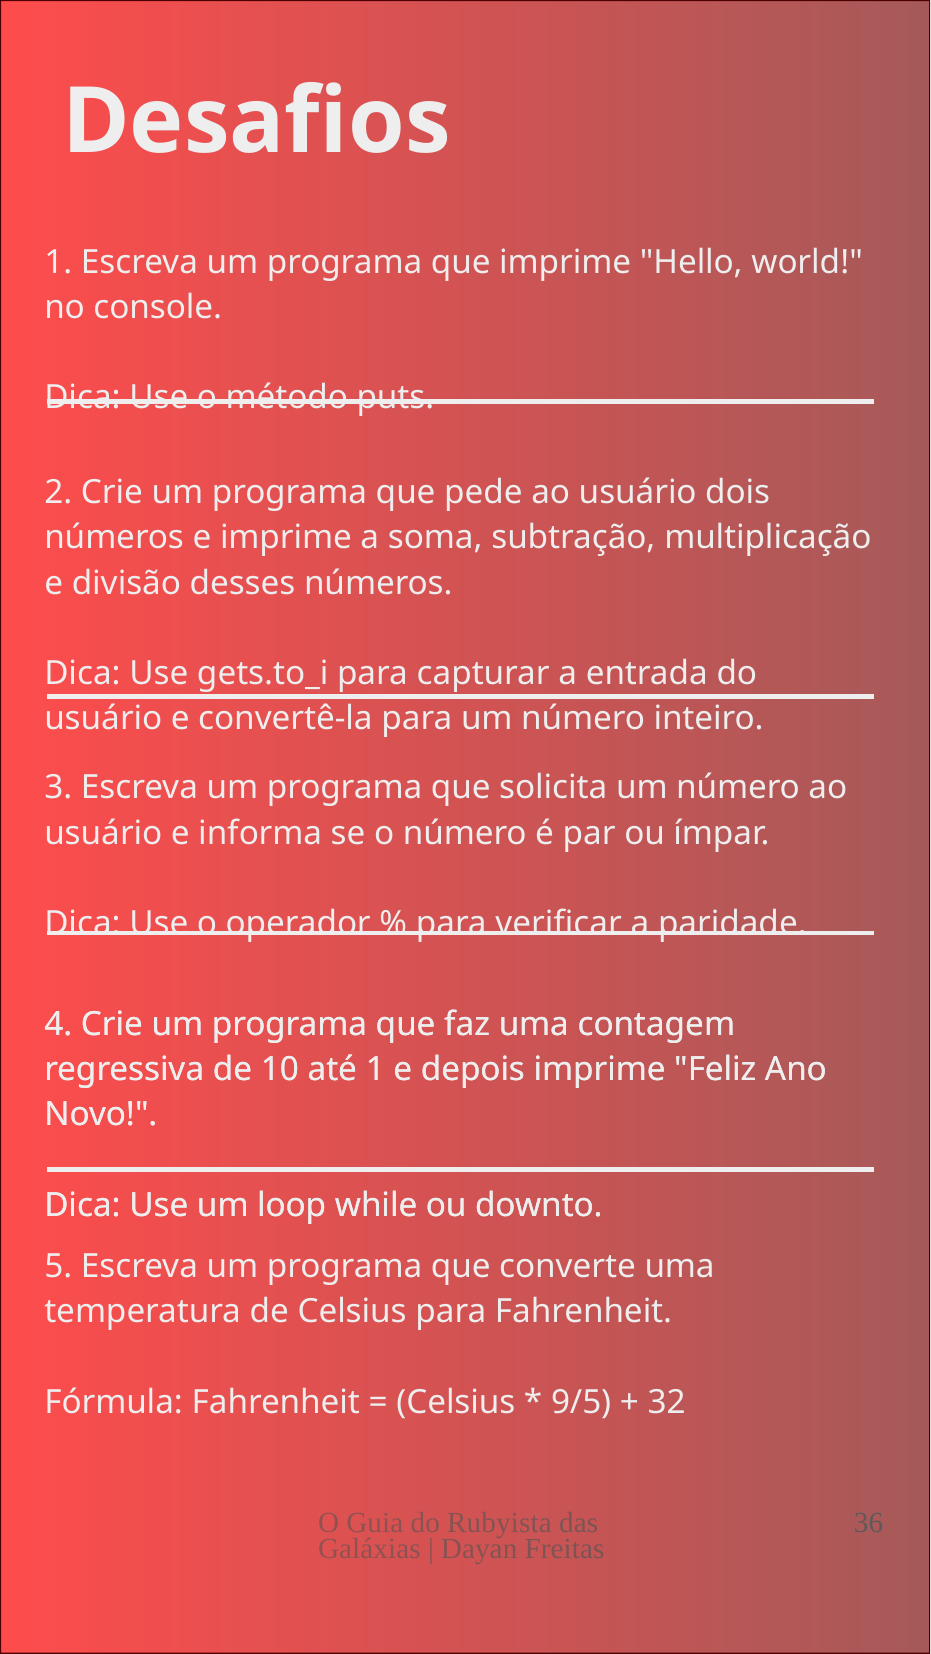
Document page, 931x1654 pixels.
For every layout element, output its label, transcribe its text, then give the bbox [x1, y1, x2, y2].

text_box [201, 676, 211, 682]
text_box [394, 676, 402, 682]
text_box [135, 676, 147, 682]
text_box [362, 676, 370, 682]
text_box [0, 0, 931, 1654]
text_box 2. Crie um programa que pede ao usuário dois números e imprime a soma, subtração, multiplicação e divisão desses números. Dica: Use gets.to_i para capturar a entrada do usuário e convertê-la para um número inteiro. [0, 460, 922, 676]
text_box [50, 676, 62, 681]
text_box 5. Escreva um programa que converte uma temperatura de Celsius para Fahrenheit. Fórmula: Fahrenheit = (Celsius * 9/5) + 32 [0, 1234, 922, 1383]
text_box [741, 676, 751, 682]
text_box [673, 676, 683, 682]
text_box [343, 676, 353, 682]
text_box [654, 676, 662, 682]
text_box [694, 676, 702, 682]
text_box [437, 676, 445, 682]
text_box [563, 676, 571, 682]
text_box [98, 676, 106, 682]
text_box [522, 676, 530, 682]
text_box Desafios [47, 47, 886, 166]
text_box [489, 676, 498, 682]
text_box 1. Escreva um programa que imprime "Hello, world!" no console. Dica: Use o método puts. [0, 230, 922, 379]
text_box 3. Escreva um programa que solicita um número ao usuário e informa se o número é par ou ímpar. Dica: Use o operador % para verificar a paridade. [0, 756, 922, 938]
text_box [457, 676, 467, 682]
text_box [721, 676, 731, 682]
text_box [290, 676, 300, 682]
text_box 4. Crie um programa que faz uma contagem regressiva de 10 até 1 e depois imprime "Feliz Ano Novo!". Dica: Use um loop while ou downto. [0, 992, 922, 1141]
